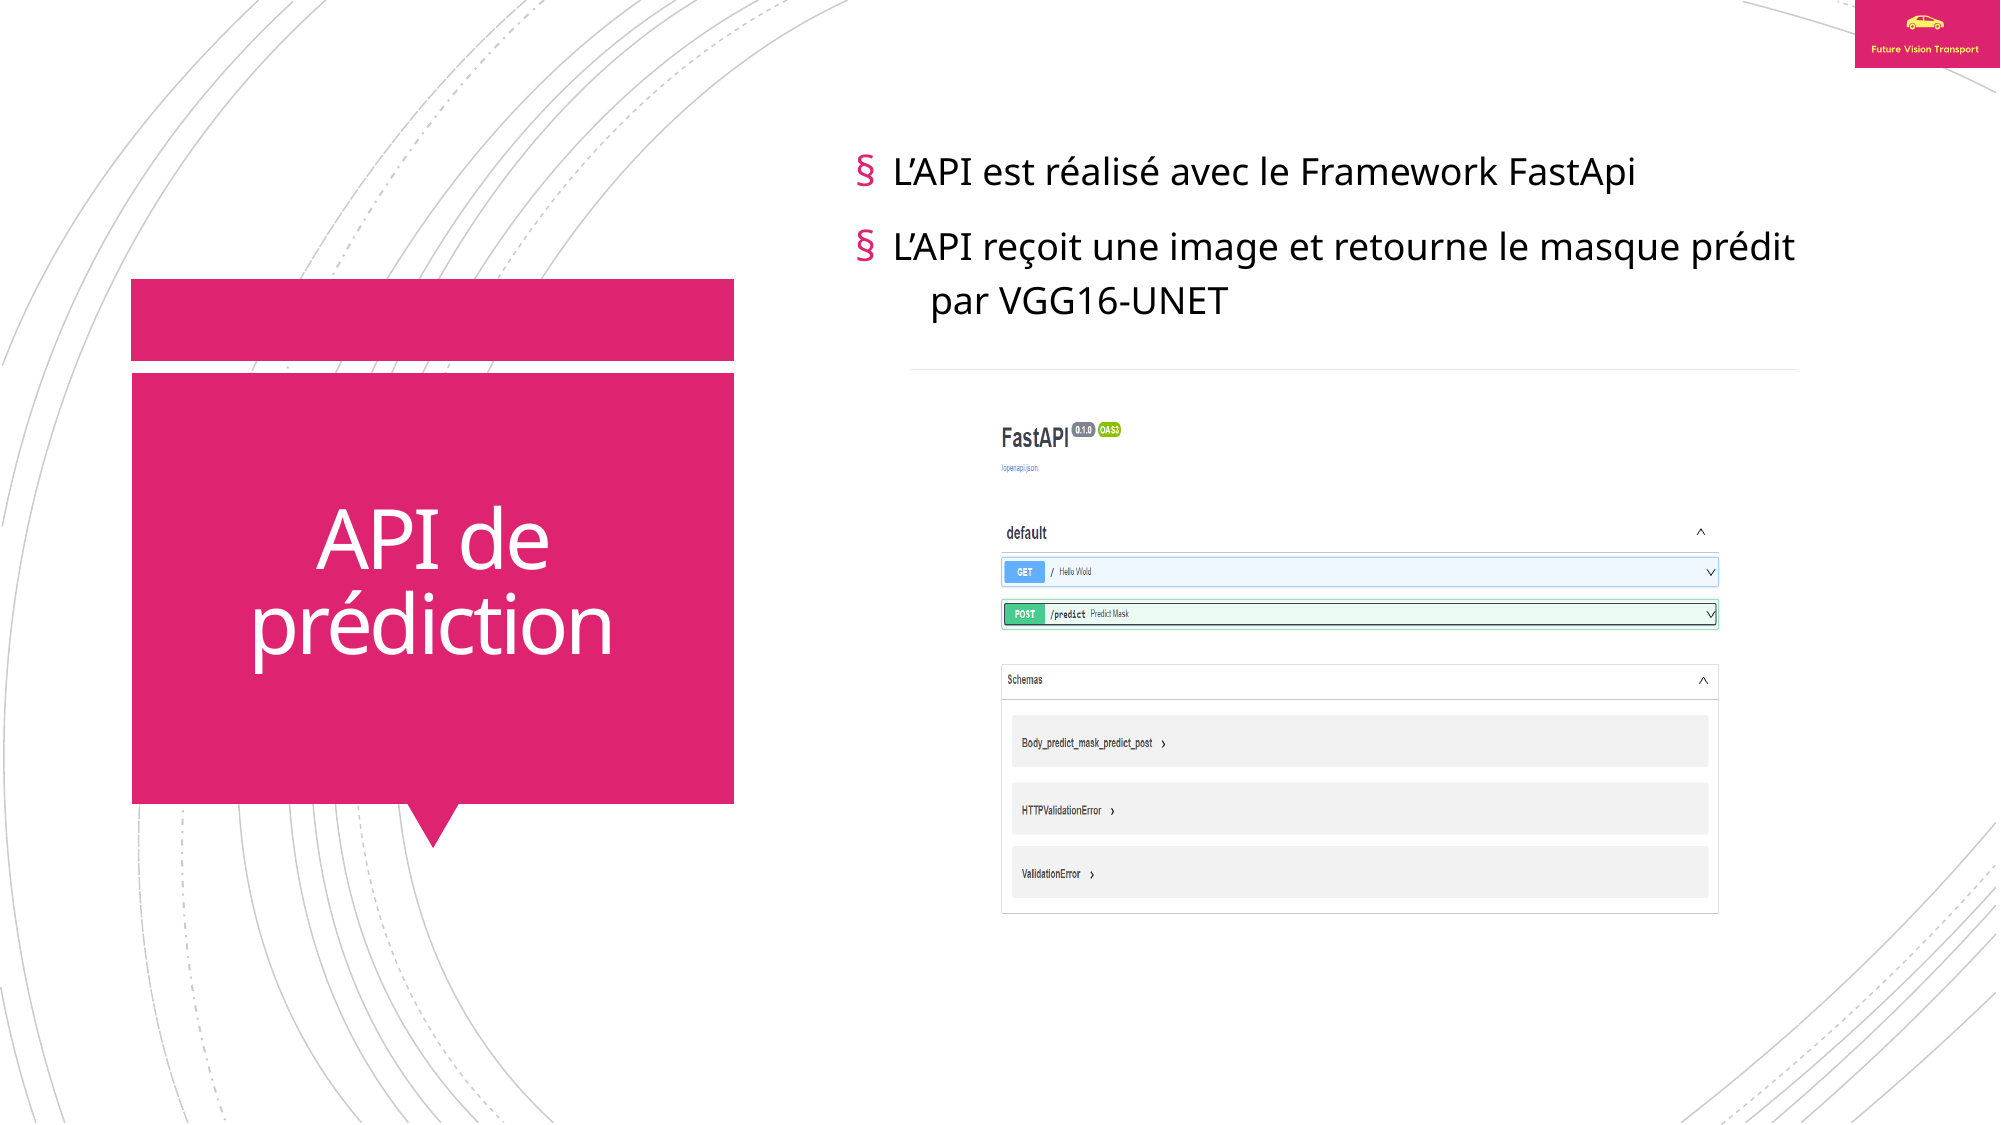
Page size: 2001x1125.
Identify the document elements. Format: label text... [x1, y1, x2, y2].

picture [1855, 0, 2000, 68]
list L’API est réalisé avec le Framework FastApi L’API reçoit une image et retourne le masque prédit par VGG16-UNET [840, 131, 1869, 523]
title API de prédiction [145, 383, 721, 789]
picture [940, 401, 1768, 994]
